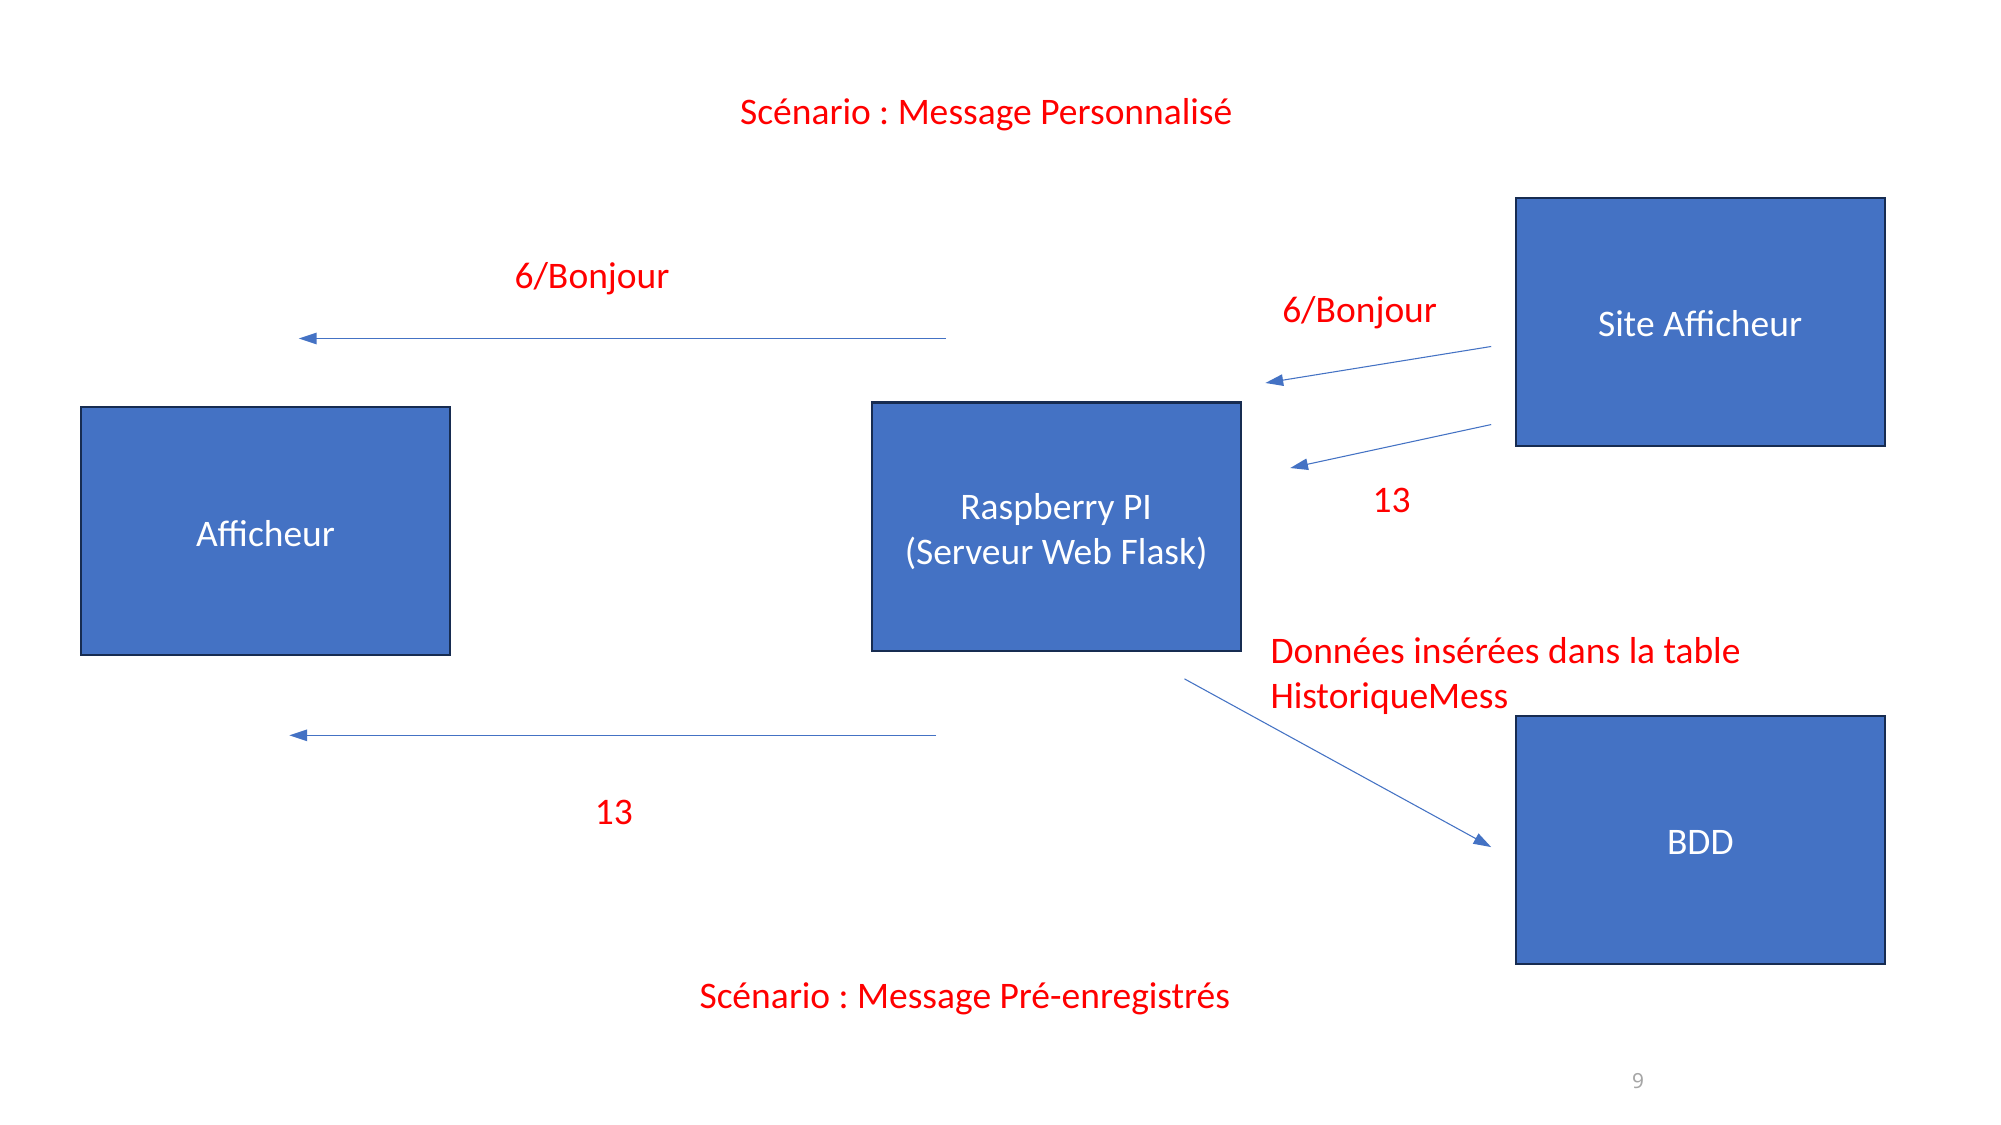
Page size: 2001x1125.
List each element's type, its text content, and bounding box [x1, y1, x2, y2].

text_box 13 [579, 779, 806, 840]
text_box 6/Bonjour [1267, 277, 1493, 339]
text_box Site Afficheur [1516, 198, 1885, 446]
text_box Données insérées dans la table HistoriqueMess [1255, 618, 1777, 725]
text_box Raspberry PI (Serveur Web Flask) [872, 403, 1241, 651]
text_box Scénario : Message Personnalisé [725, 79, 1254, 140]
text_box BDD [1516, 716, 1885, 964]
text_box 13 [1357, 467, 1584, 529]
text_box Scénario : Message Pré-enregistrés [684, 963, 1685, 1024]
text_box 6/Bonjour [499, 243, 726, 304]
text_box Afficheur [81, 407, 450, 655]
text_box [1632, 1067, 1910, 1093]
